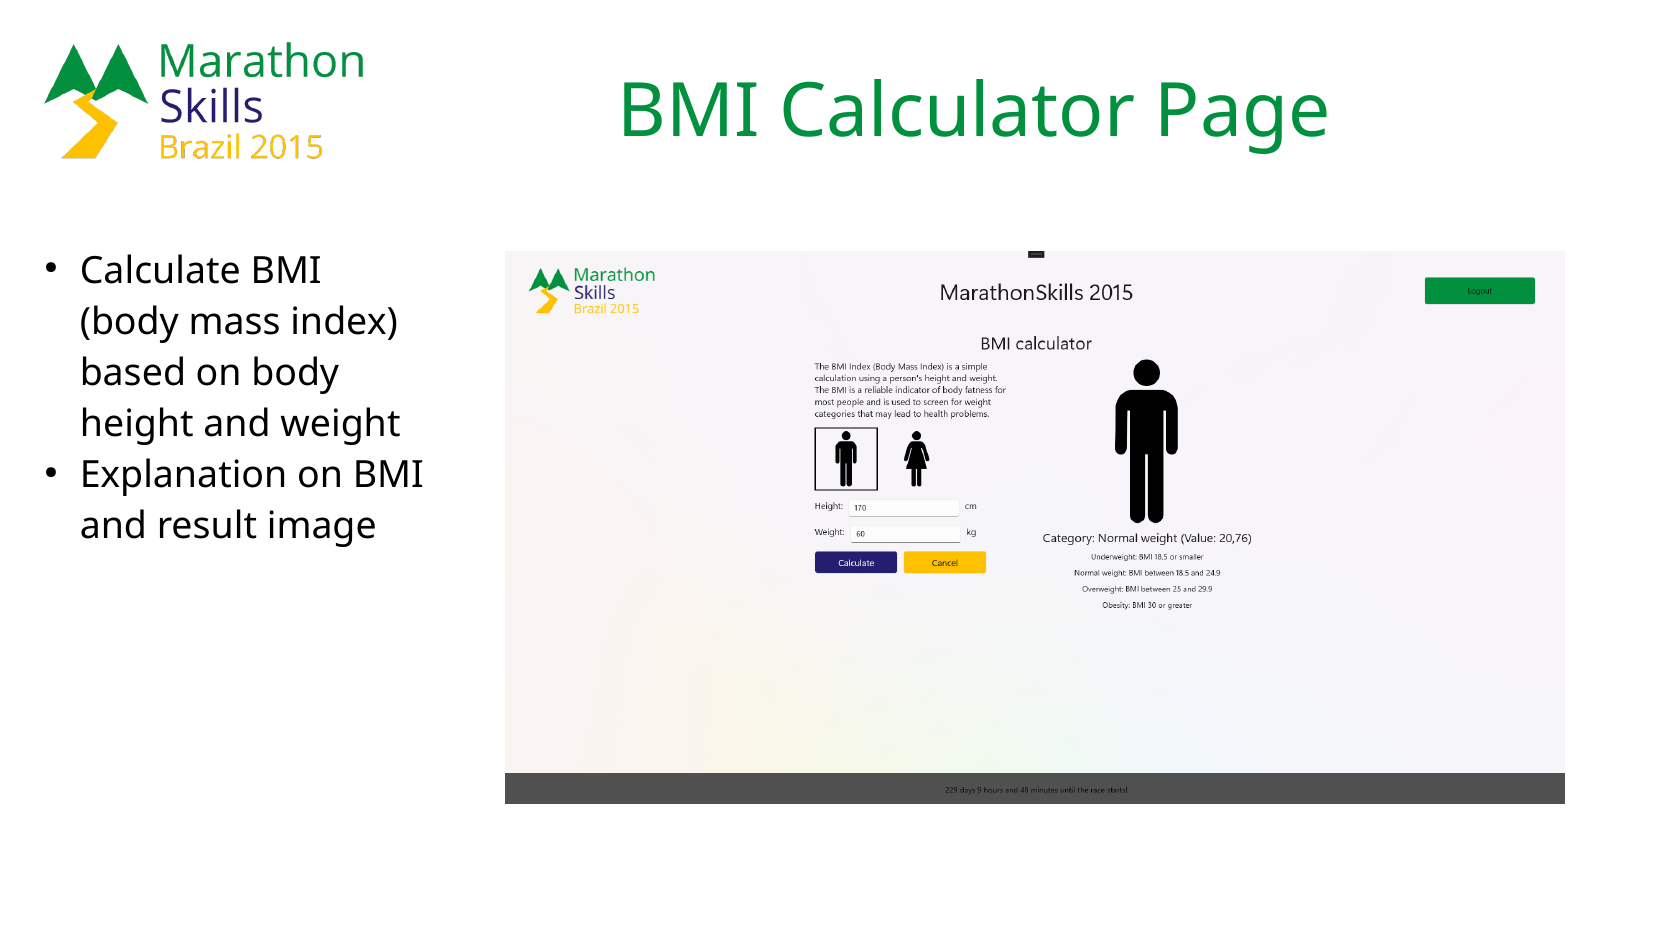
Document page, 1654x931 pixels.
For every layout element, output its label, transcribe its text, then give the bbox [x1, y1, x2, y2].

text_box Calculate BMI (body mass index) based on body height and weight Explanation on BMI and result image [29, 236, 443, 827]
title BMI Calculator Page [413, 29, 1536, 185]
picture [505, 251, 1565, 804]
picture [29, 29, 384, 173]
